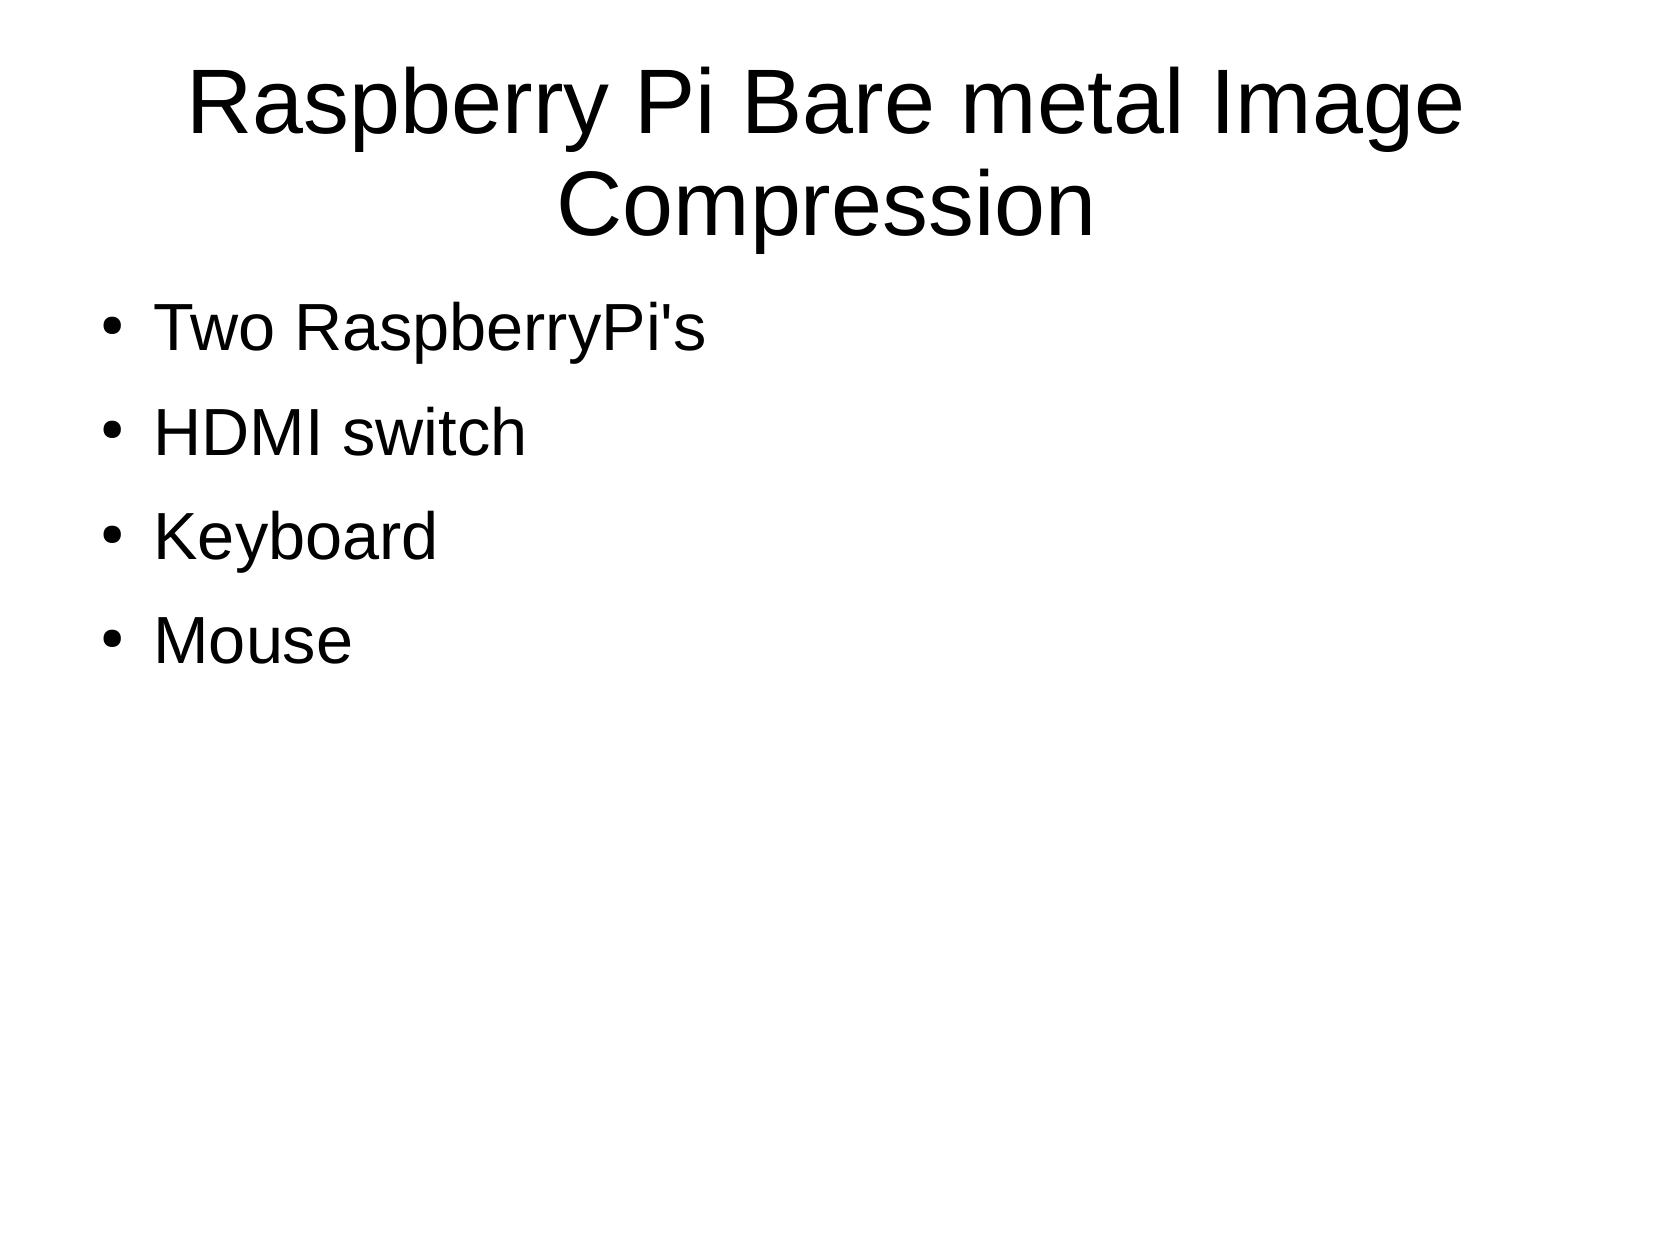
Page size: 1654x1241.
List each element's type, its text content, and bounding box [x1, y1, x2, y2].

title Raspberry Pi Bare metal Image Compression [82, 49, 1571, 257]
list Two RaspberryPi's HDMI switch Keyboard Mouse [82, 290, 1571, 1010]
